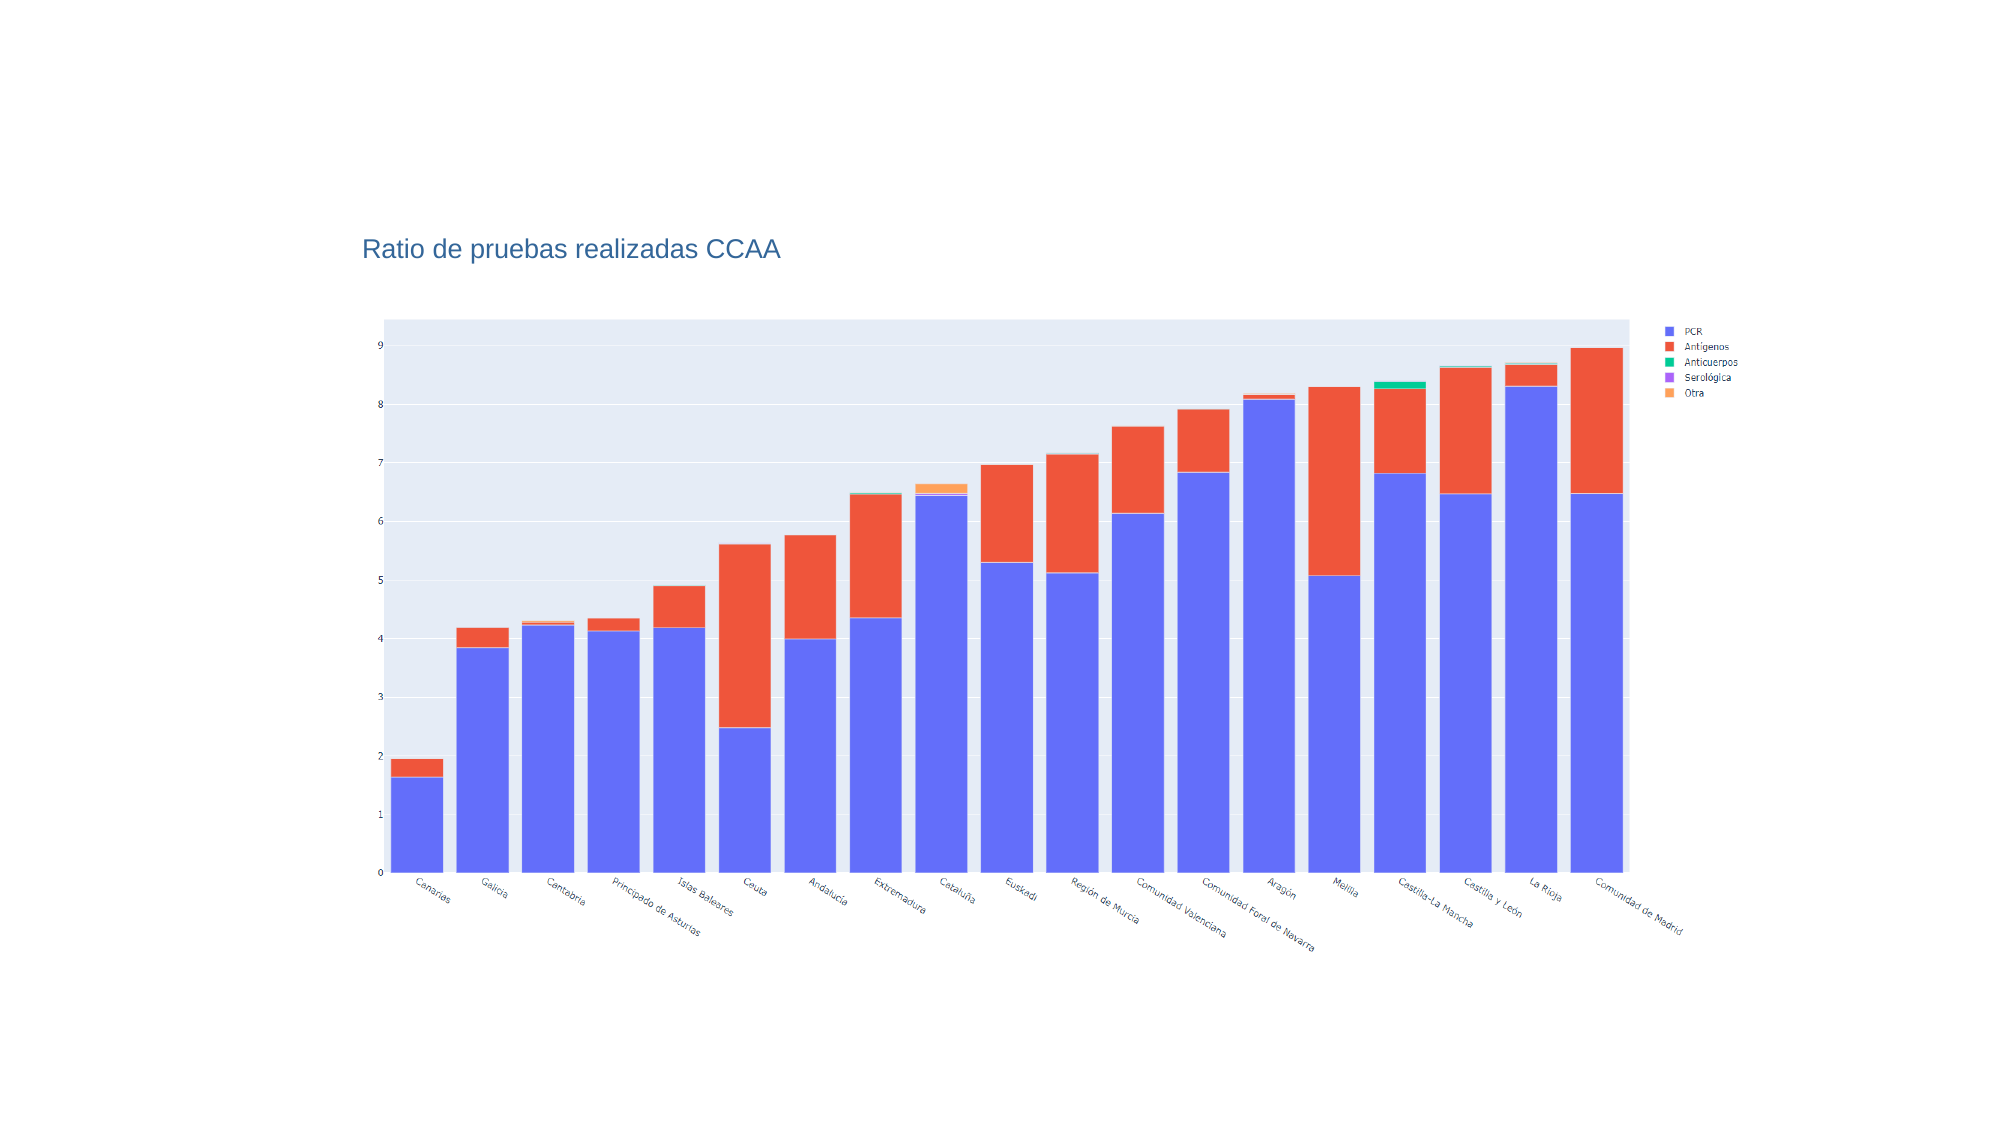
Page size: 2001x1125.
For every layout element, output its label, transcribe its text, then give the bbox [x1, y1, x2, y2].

picture [372, 307, 1743, 960]
text_box Ratio de pruebas realizadas CCAA [336, 226, 796, 272]
